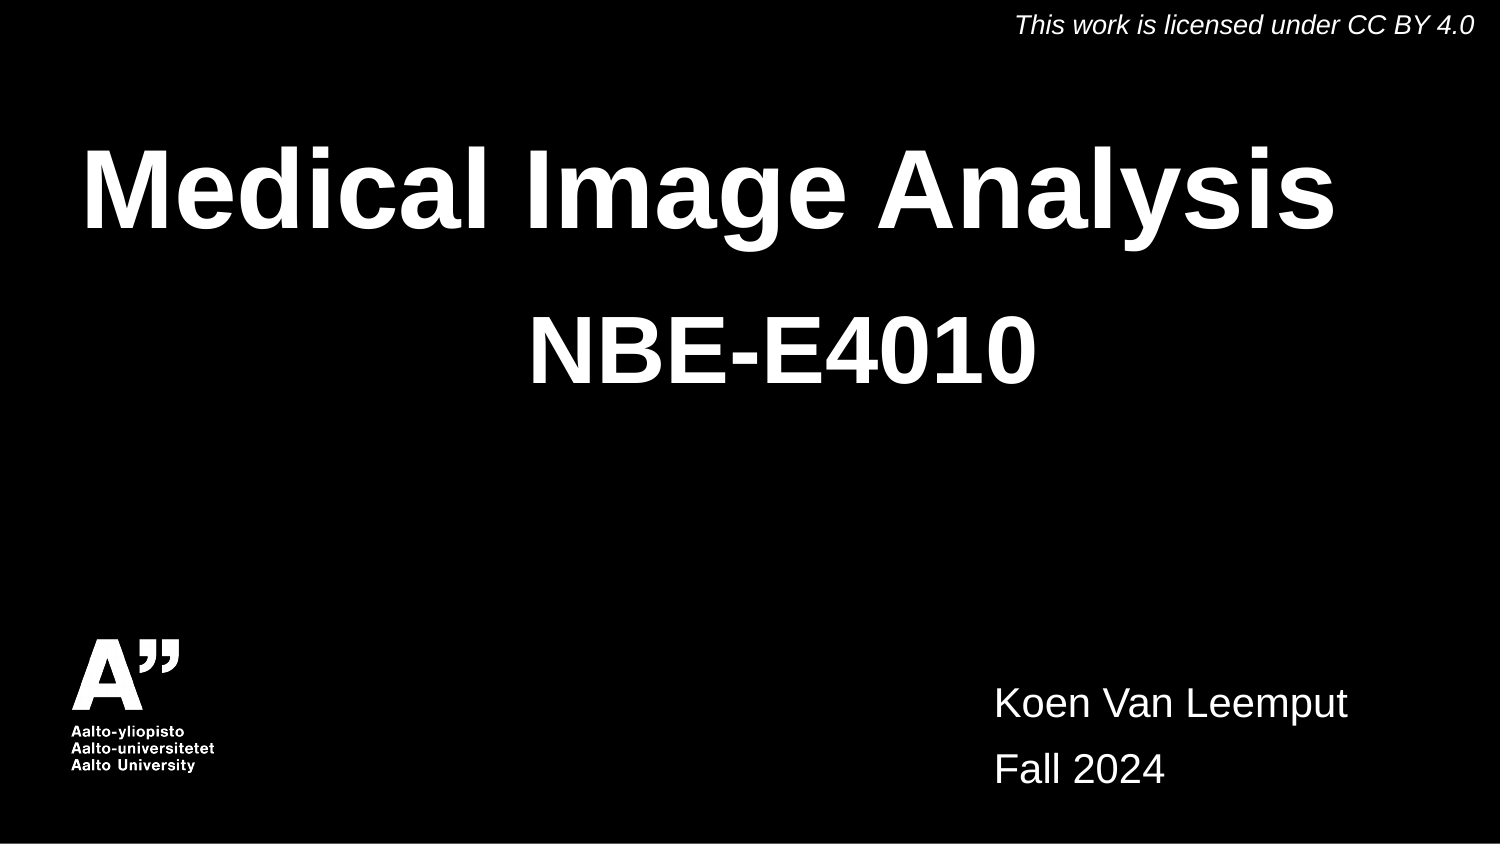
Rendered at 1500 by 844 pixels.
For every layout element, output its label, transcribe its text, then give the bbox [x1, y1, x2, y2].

list Medical Image Analysis ​ [70, 266, 1375, 376]
picture [0, 568, 285, 844]
list Koen Van Leemput [978, 673, 1443, 723]
list Fall 2024 [978, 739, 1383, 789]
list NBE-E4010 [75, 292, 1388, 376]
list This work is licensed under CC BY 4.0 [999, 0, 1500, 37]
